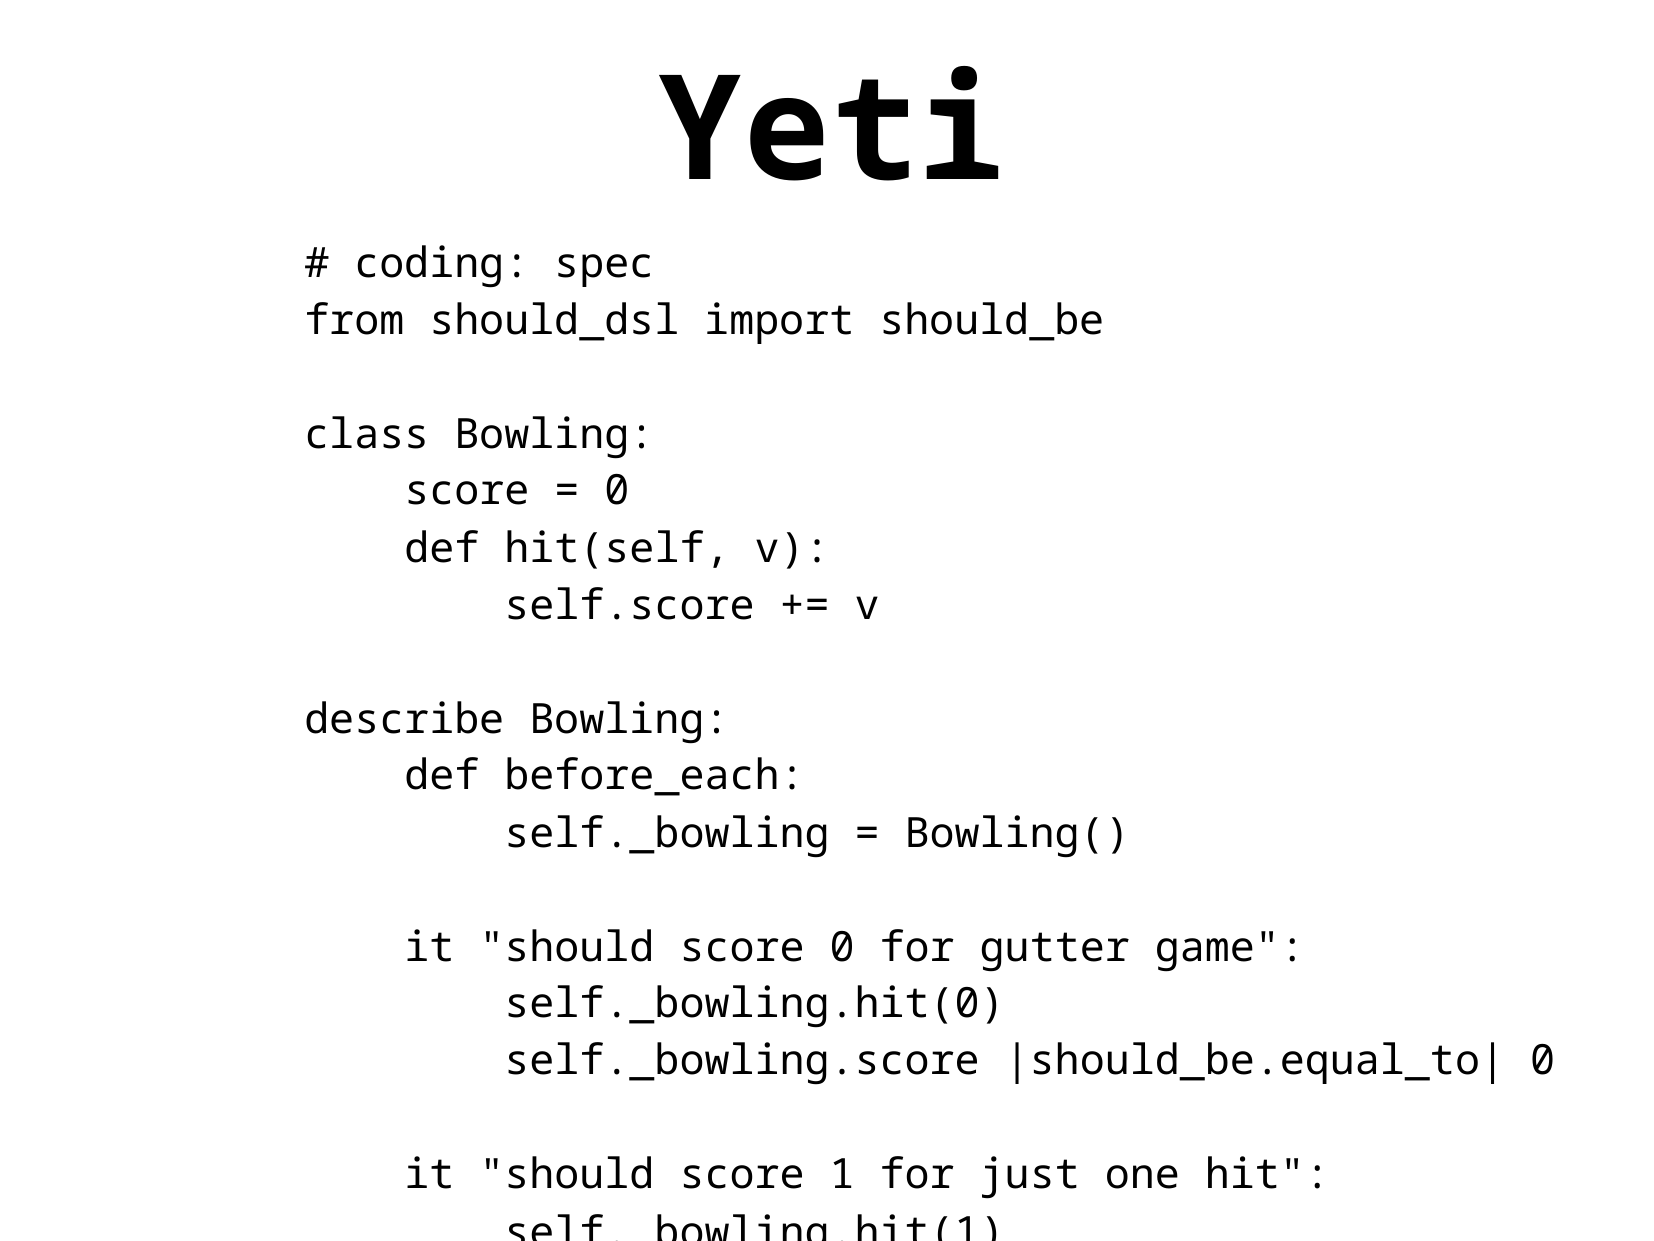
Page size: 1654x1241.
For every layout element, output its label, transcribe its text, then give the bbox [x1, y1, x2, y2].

text_box Yeti [369, 16, 1294, 204]
text_box # coding: spec from should_dsl import should_be class Bowling: score = 0 def hit(self, v): self.score += v describe Bowling: def before_each: self._bowling = Bowling() it "should score 0 for gutter game": self._bowling.hit(0) self._bowling.score |should_be.equal_to| 0 it "should score 1 for just one hit": self._bowling.hit(1) self._bowling.score |should_be.equal_to| 1 [289, 225, 1603, 1241]
